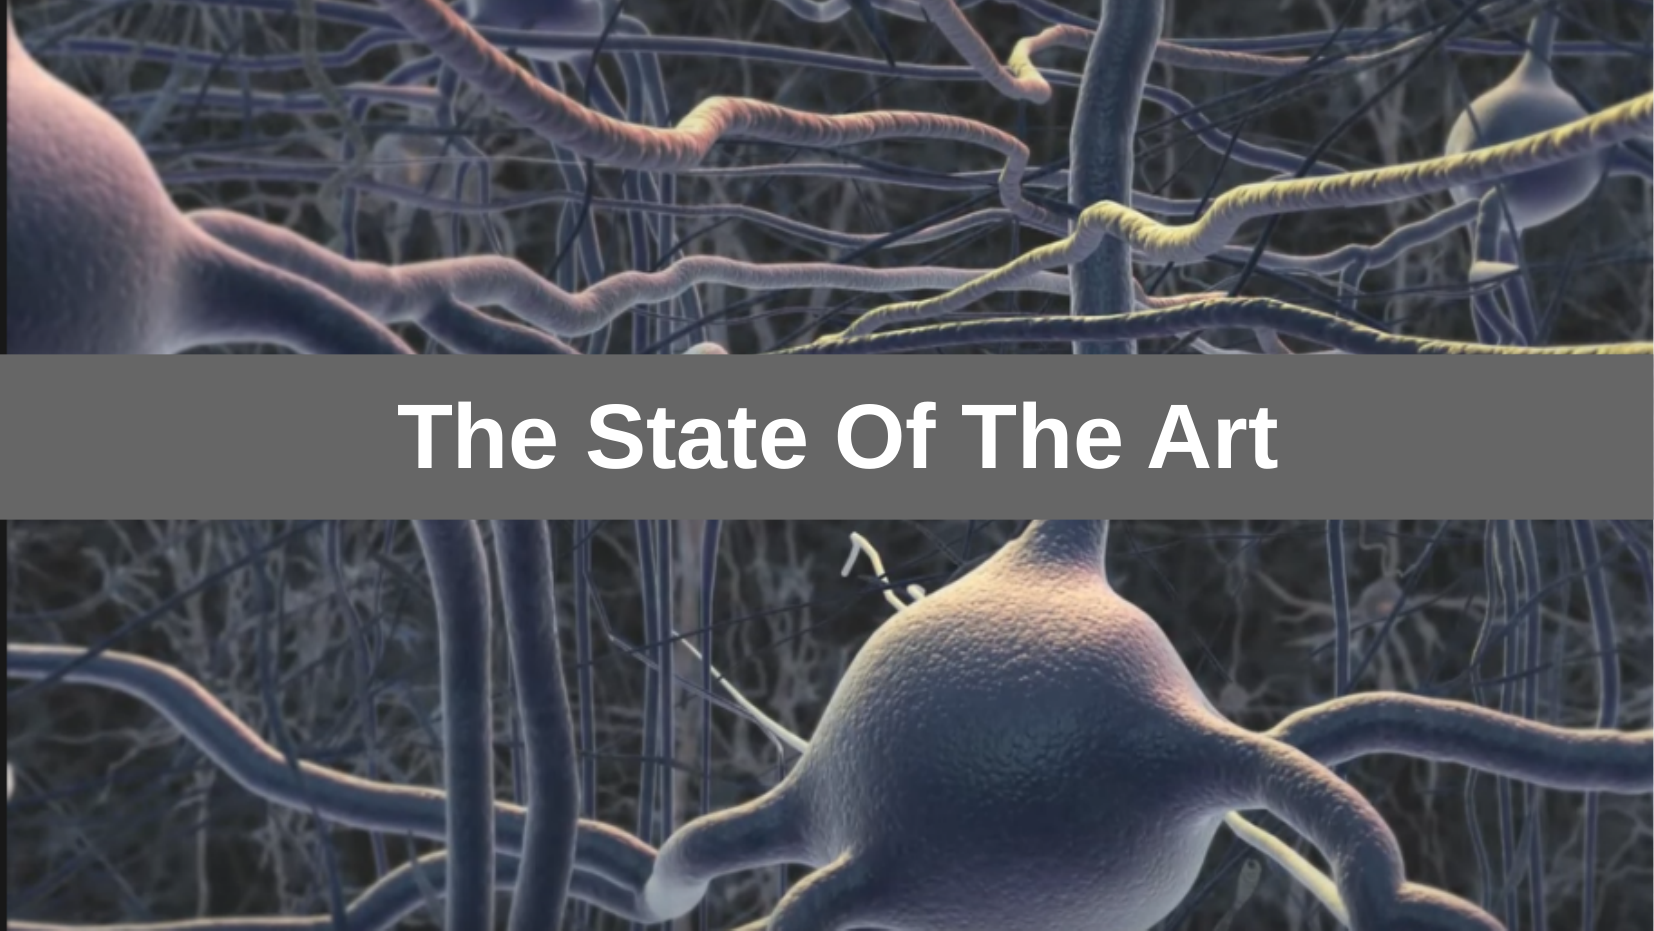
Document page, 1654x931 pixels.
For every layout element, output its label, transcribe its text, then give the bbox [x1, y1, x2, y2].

title The State Of The Art [0, 354, 1654, 520]
picture [0, 520, 1654, 931]
picture [0, 0, 1654, 354]
